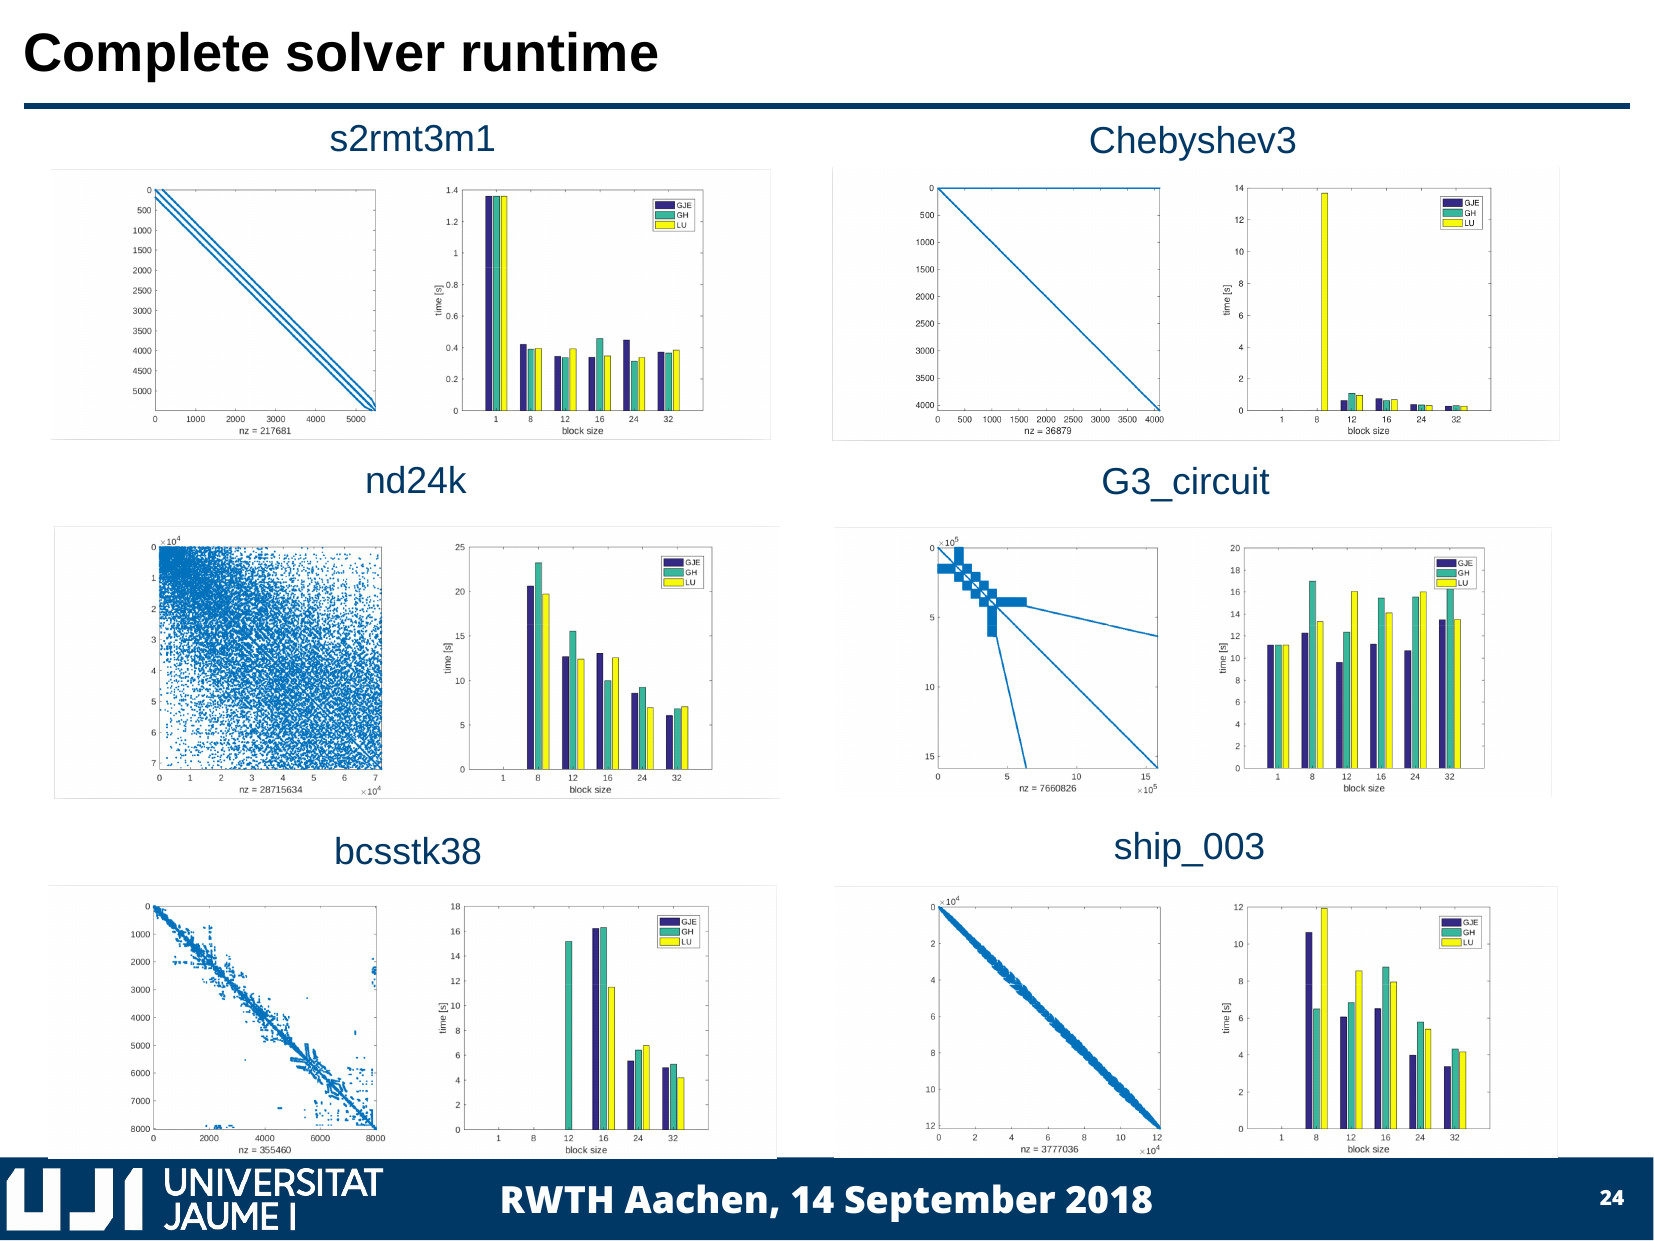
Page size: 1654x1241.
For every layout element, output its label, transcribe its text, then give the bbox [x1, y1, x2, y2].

text_box nd24k [350, 452, 488, 512]
text_box bcsstk38 [319, 823, 506, 883]
text_box s2rmt3m1 [314, 110, 521, 169]
picture [832, 167, 1560, 441]
text_box ship_003 [1098, 818, 1289, 878]
picture [834, 886, 1558, 1158]
picture [0, 885, 777, 1241]
title Complete solver runtime [23, 0, 1630, 107]
picture [834, 527, 1552, 797]
text_box G3_circuit [1086, 452, 1295, 512]
text_box Chebyshev3 [1074, 112, 1324, 167]
picture [51, 169, 771, 440]
picture [54, 526, 780, 799]
